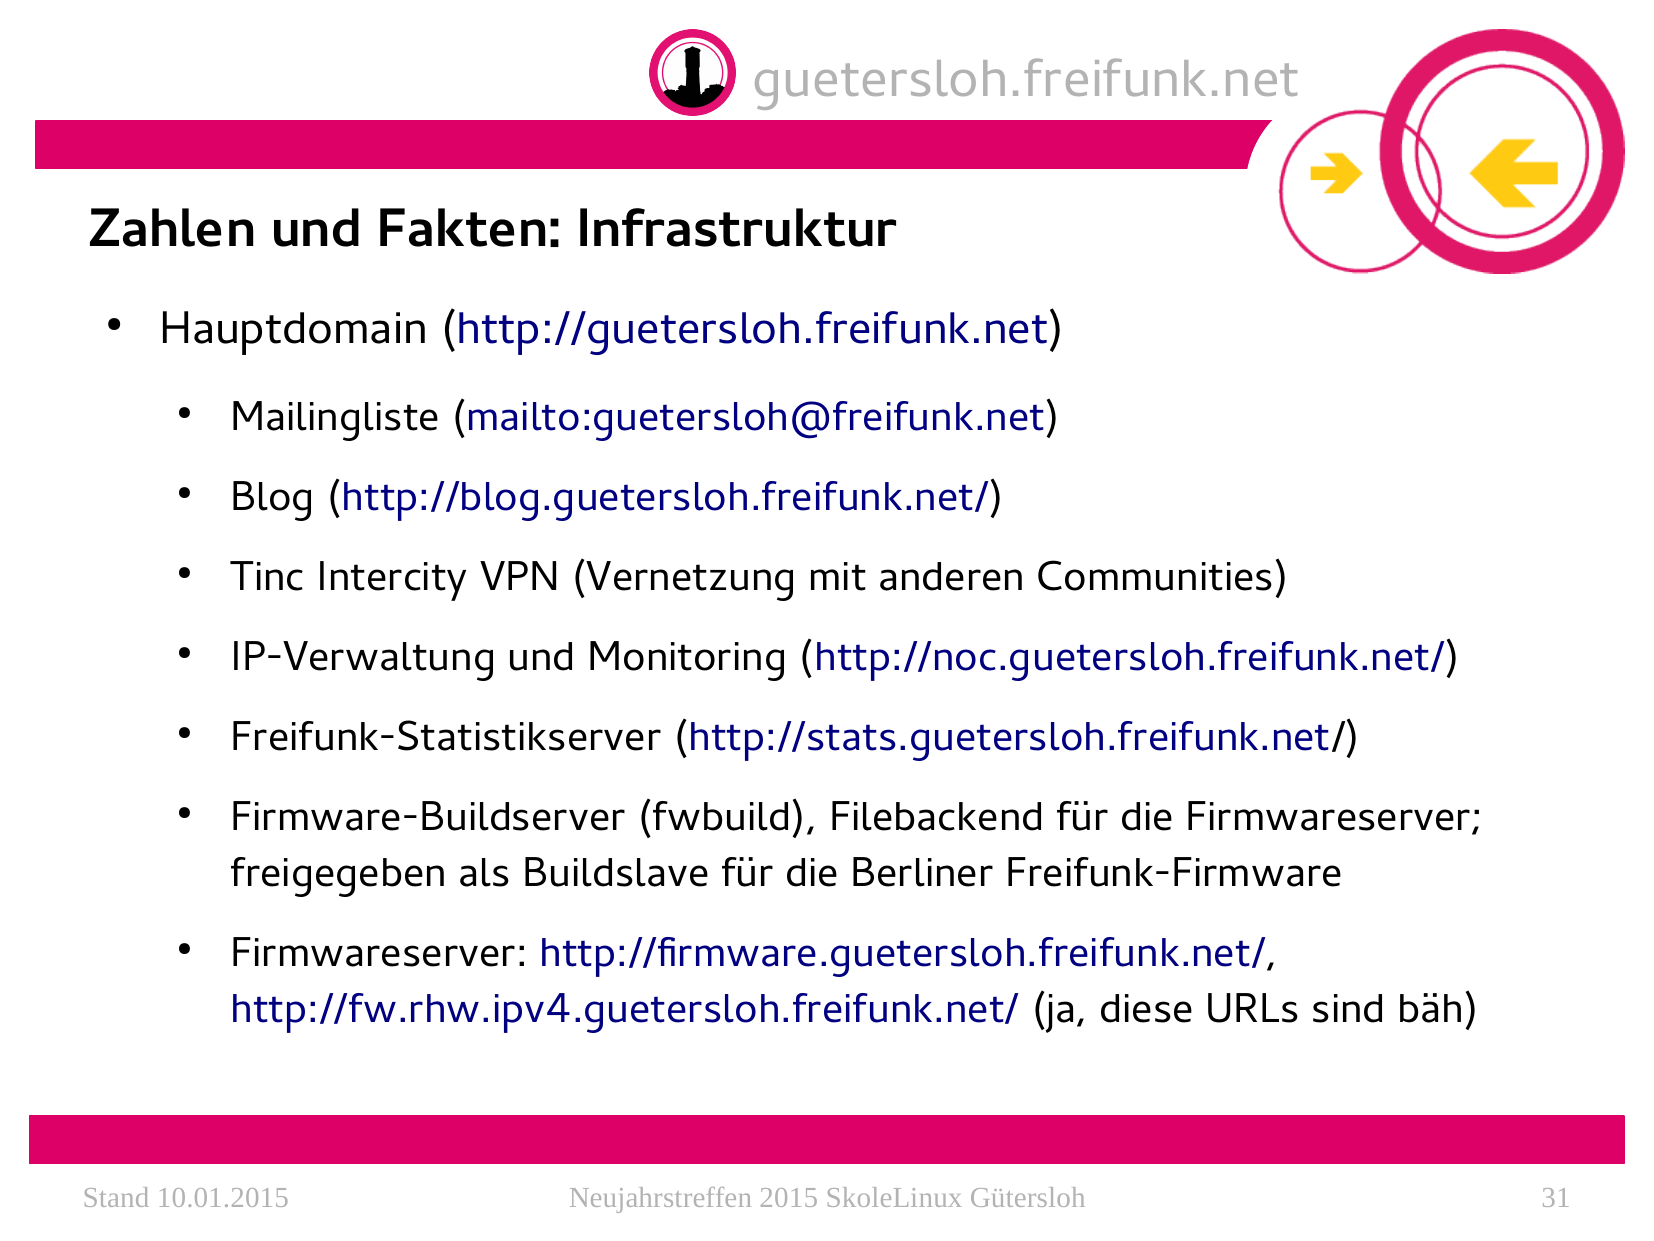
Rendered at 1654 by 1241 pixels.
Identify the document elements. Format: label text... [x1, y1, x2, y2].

list Hauptdomain (http://guetersloh.freifunk.net) Mailingliste (mailto:guetersloh@freifunk.net) Blog (http://blog.guetersloh.freifunk.net/) Tinc Intercity VPN (Vernetzung mit anderen Communities) IP-Verwaltung und Monitoring (http://noc.guetersloh.freifunk.net/) Freifunk-Statistikserver (http://stats.guetersloh.freifunk.net/) Firmware-Buildserver (fwbuild), Filebackend für die Firmwareserver; freigegeben als Buildslave für die Berliner Freifunk-Firmware Firmwareserver: http://firmware.guetersloh.freifunk.net/, http://fw.rhw.ipv4.guetersloh.freifunk.net/ (ja, diese URLs sind bäh) [88, 295, 1565, 1115]
title Zahlen und Fakten: Infrastruktur [88, 196, 1123, 271]
picture [649, 29, 736, 116]
picture [1278, 29, 1625, 274]
